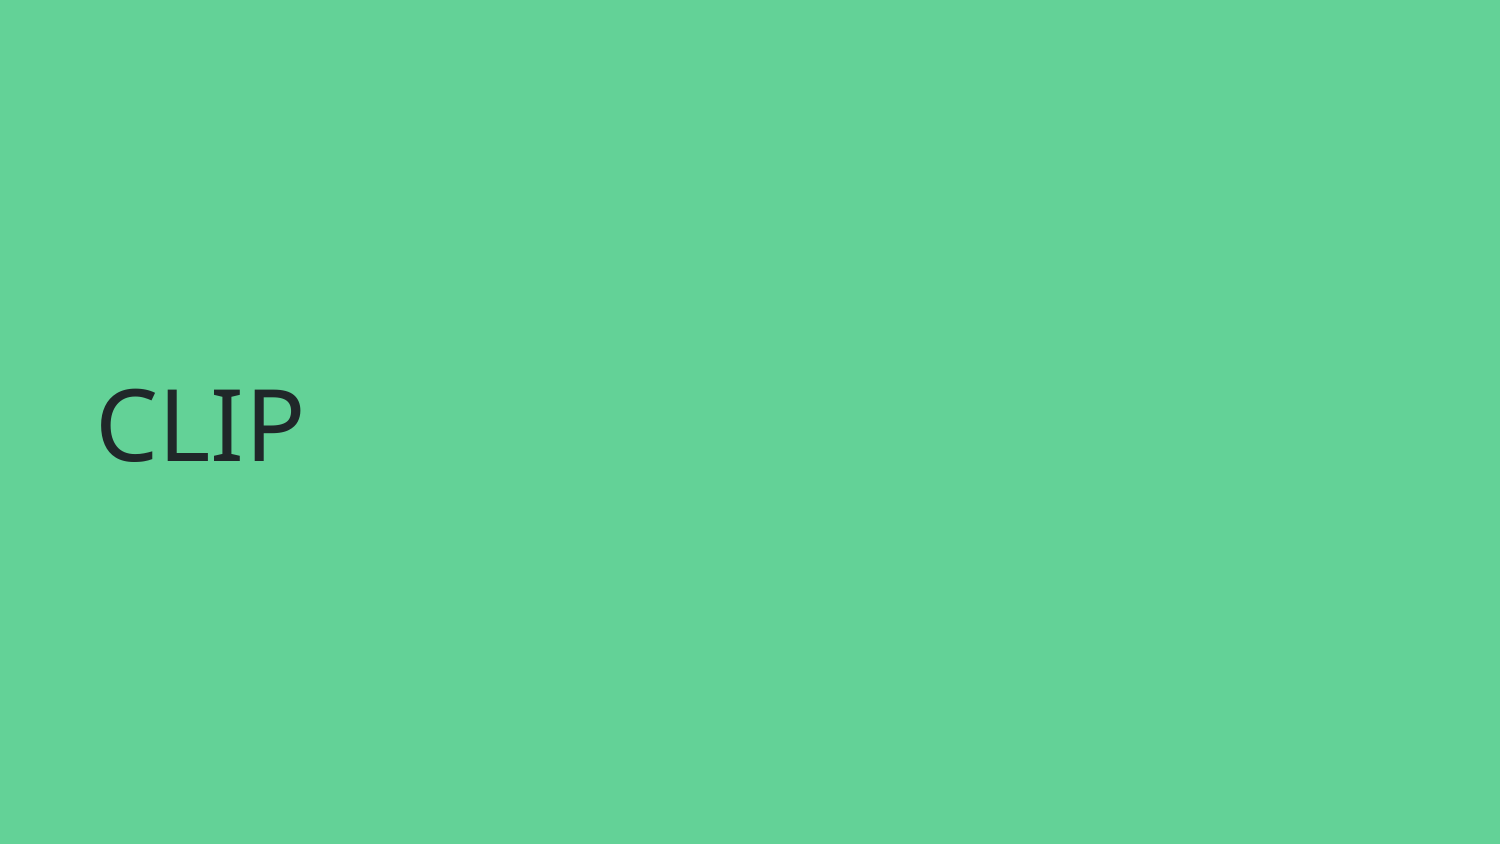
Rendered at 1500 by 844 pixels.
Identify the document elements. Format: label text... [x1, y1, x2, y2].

title CLIP [80, 86, 1158, 758]
